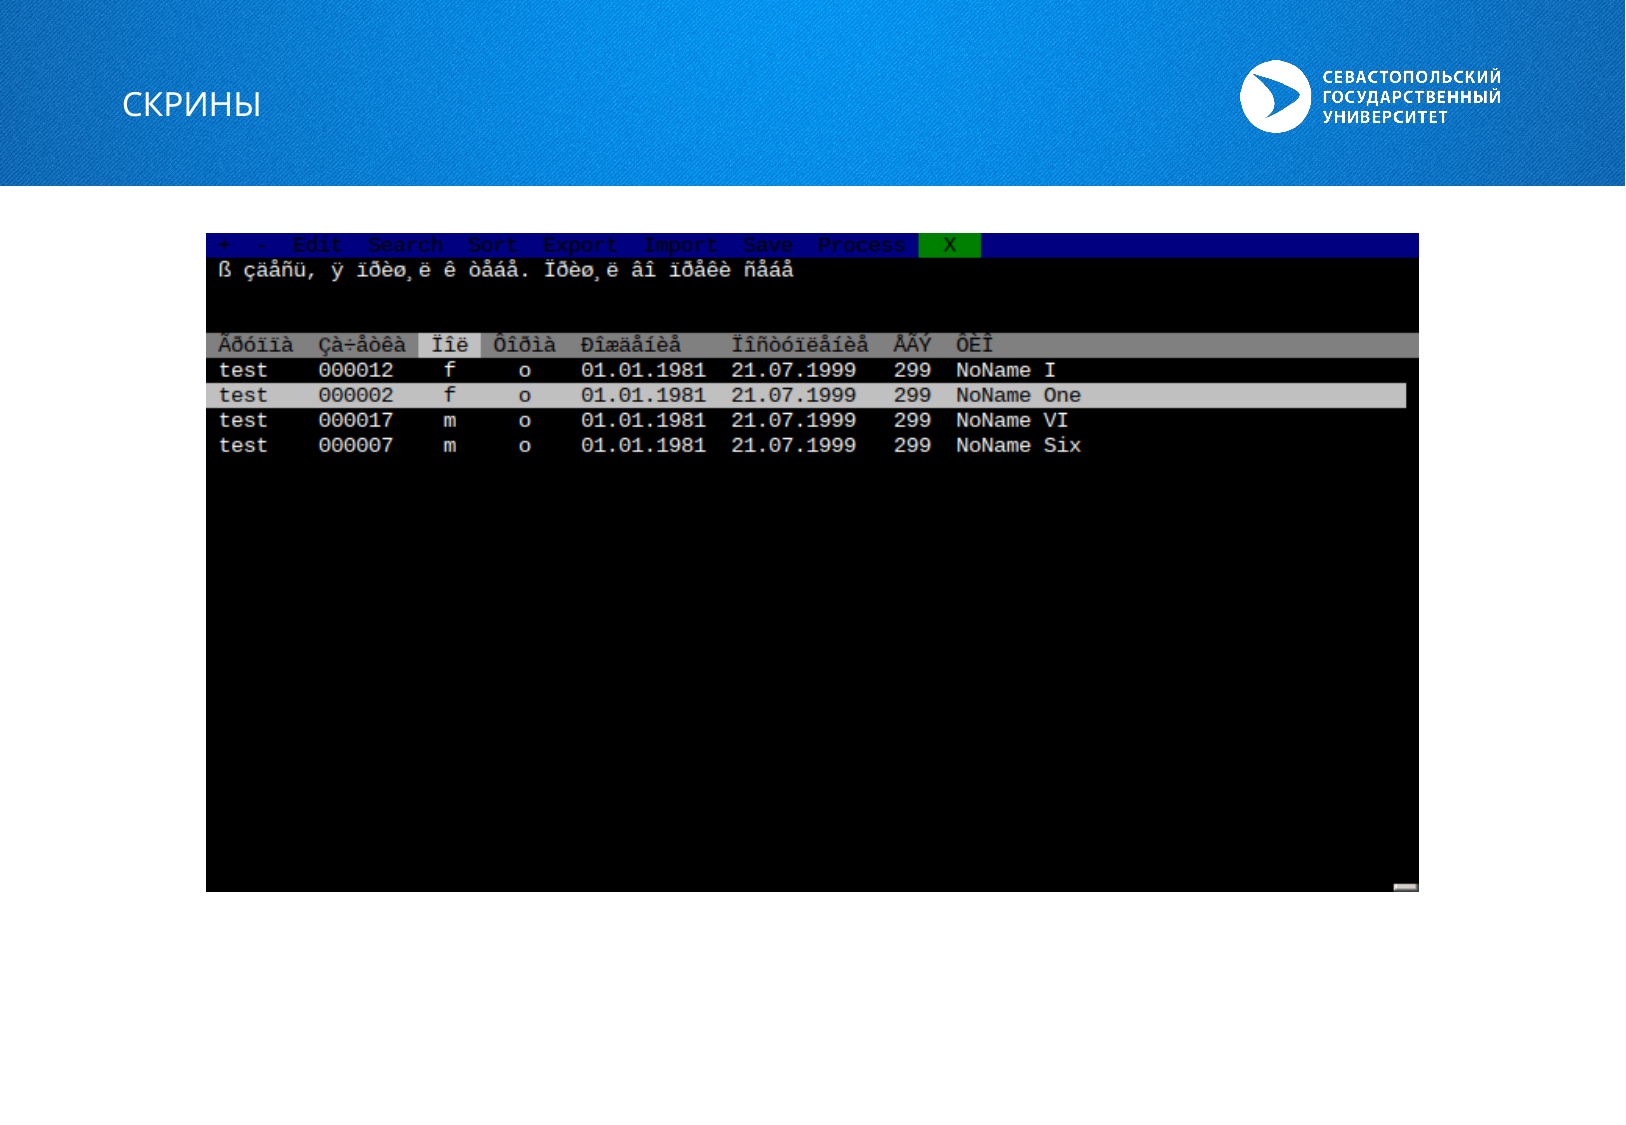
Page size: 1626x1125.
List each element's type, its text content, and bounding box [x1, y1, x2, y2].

picture [206, 233, 1419, 892]
picture [0, 0, 1625, 186]
text_box СКРИНЫ [107, 80, 1012, 131]
